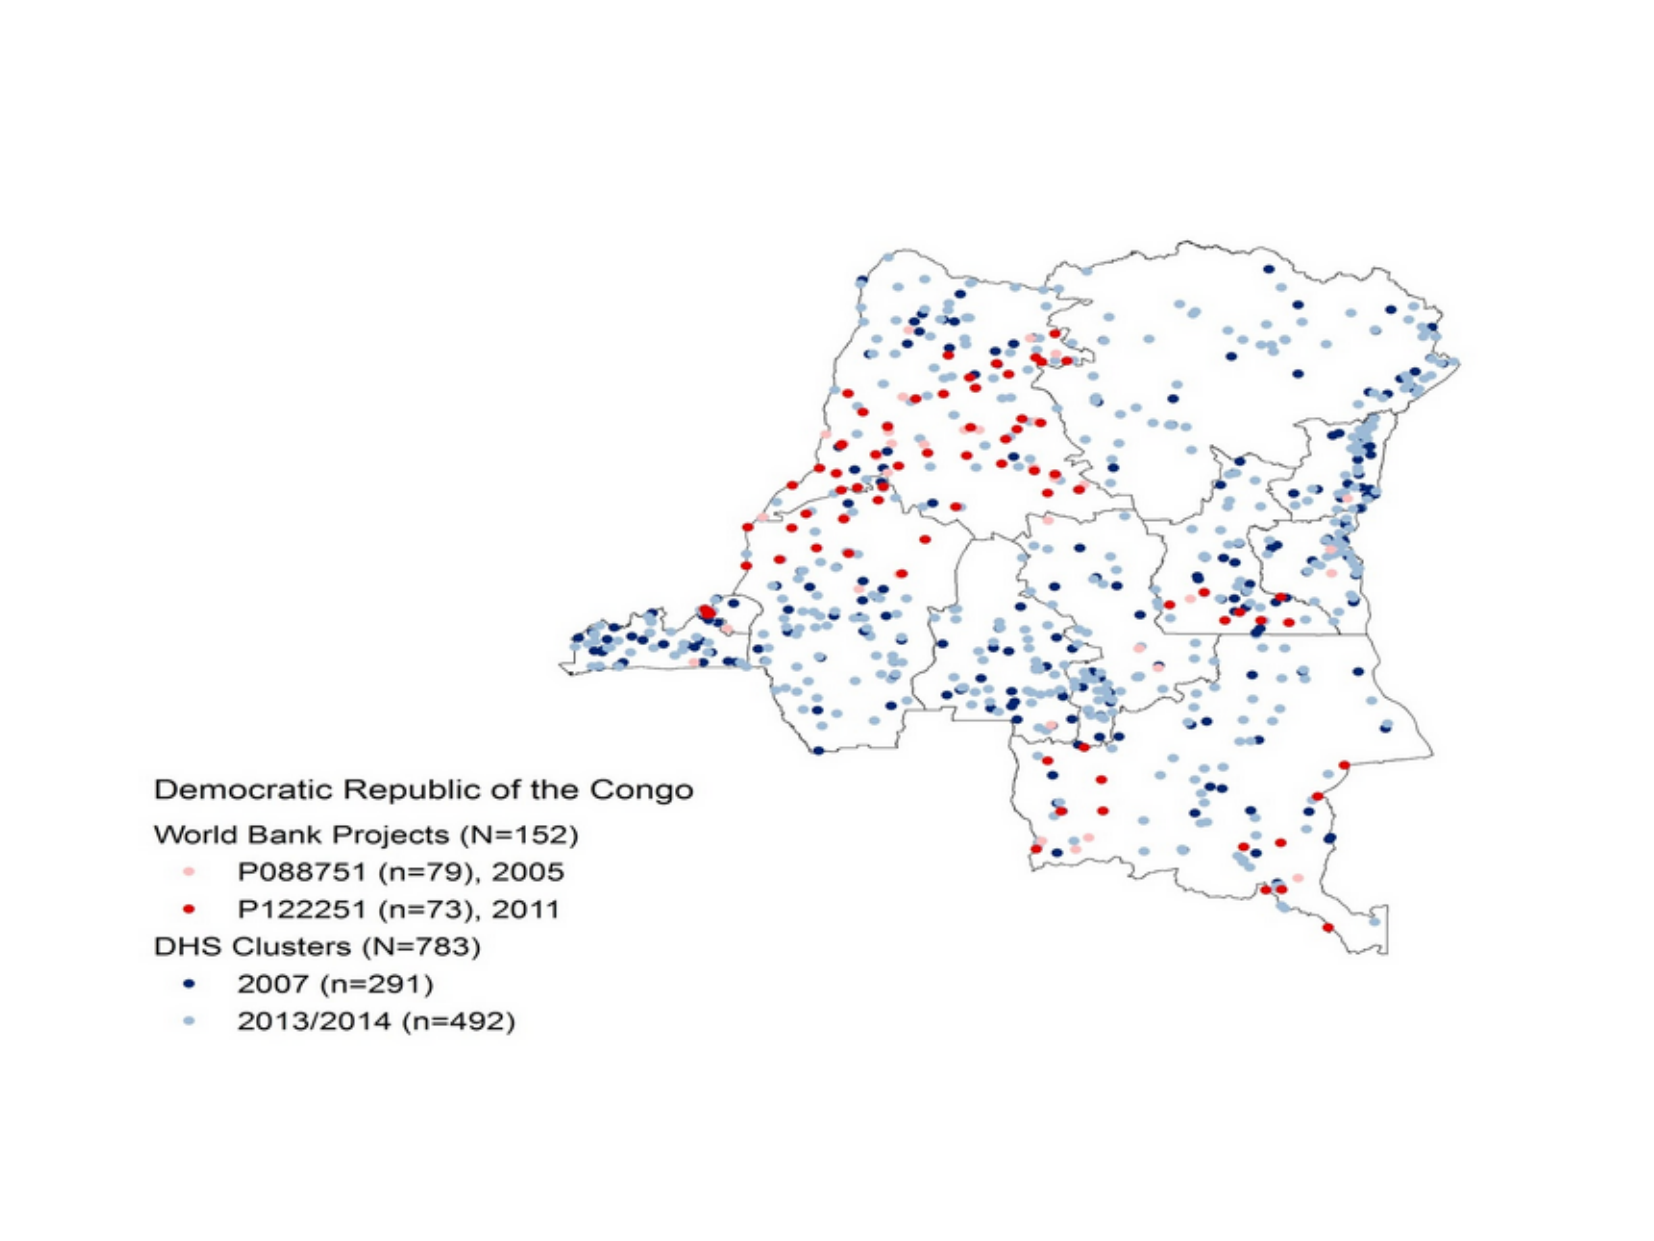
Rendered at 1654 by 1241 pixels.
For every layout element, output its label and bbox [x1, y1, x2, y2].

picture [132, 214, 1510, 1053]
